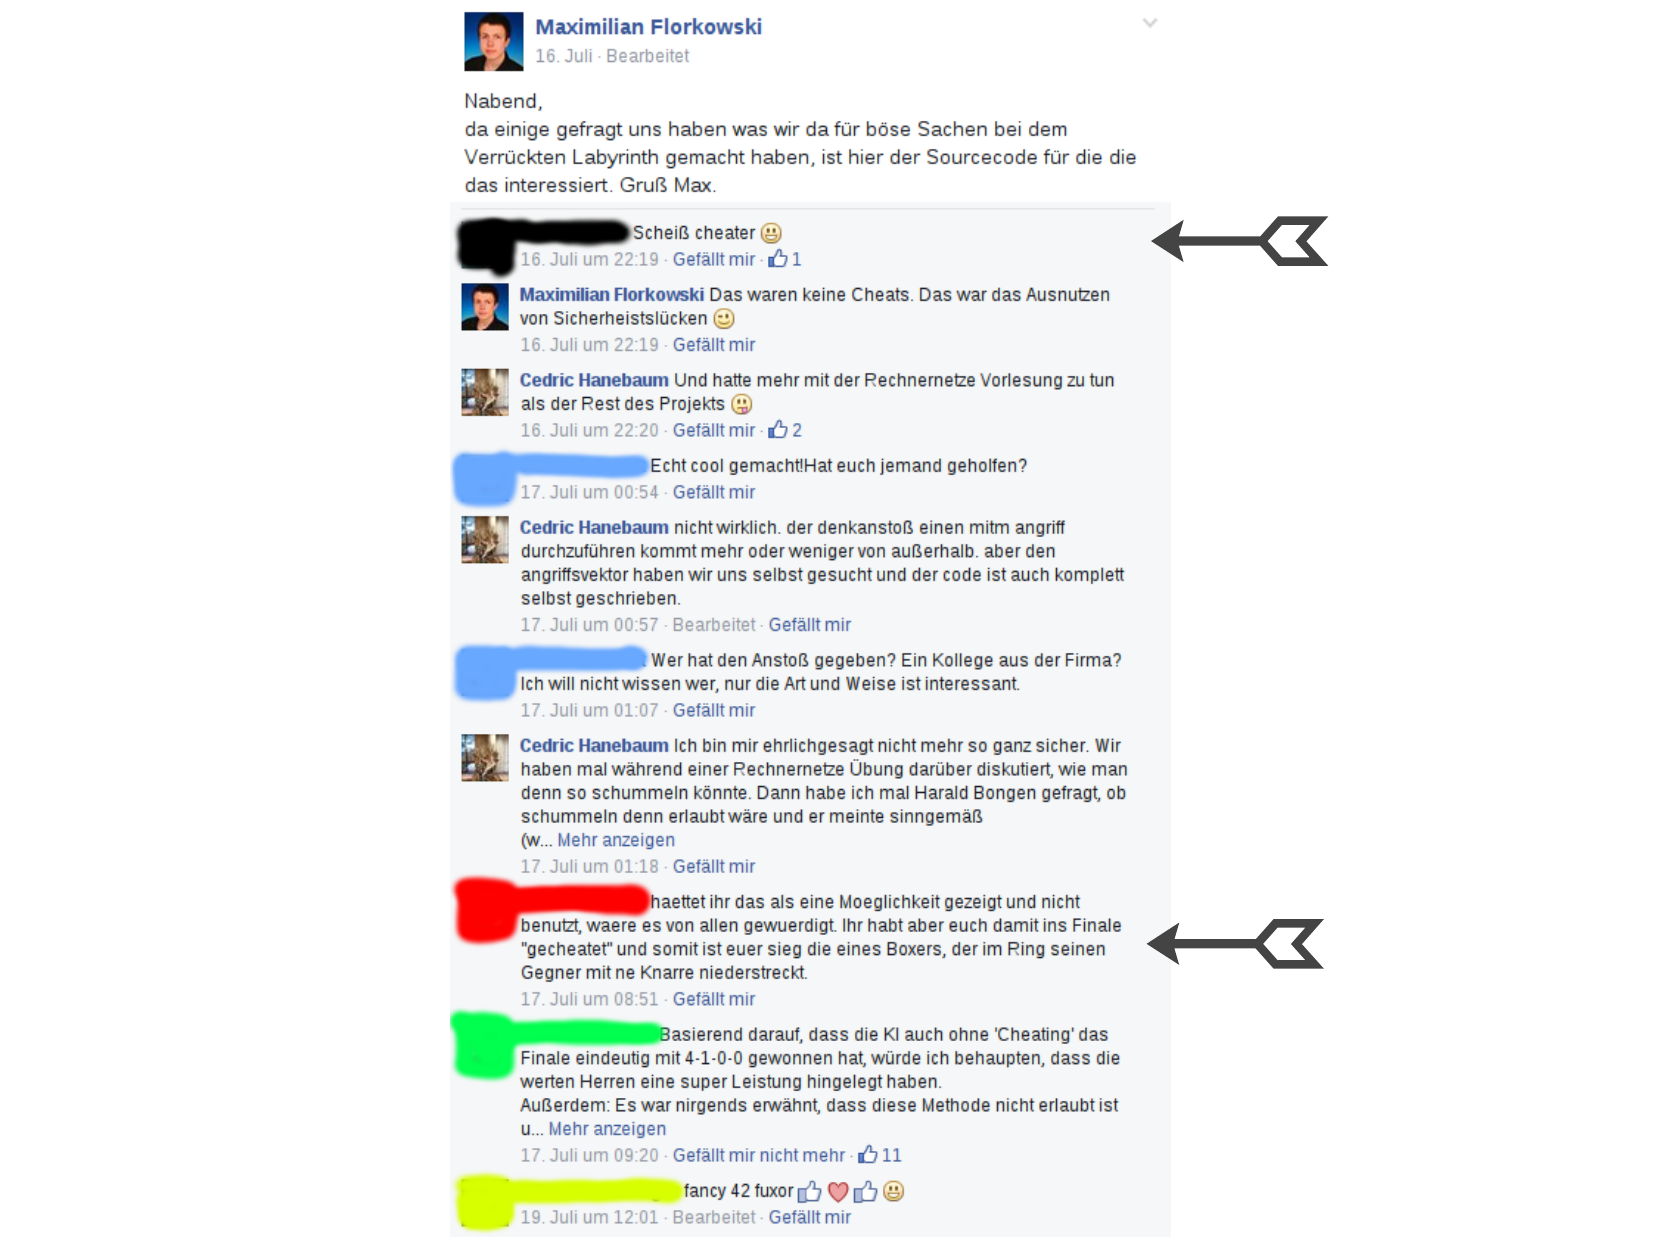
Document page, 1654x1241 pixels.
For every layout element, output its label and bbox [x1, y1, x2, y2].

picture [450, 5, 1336, 1237]
